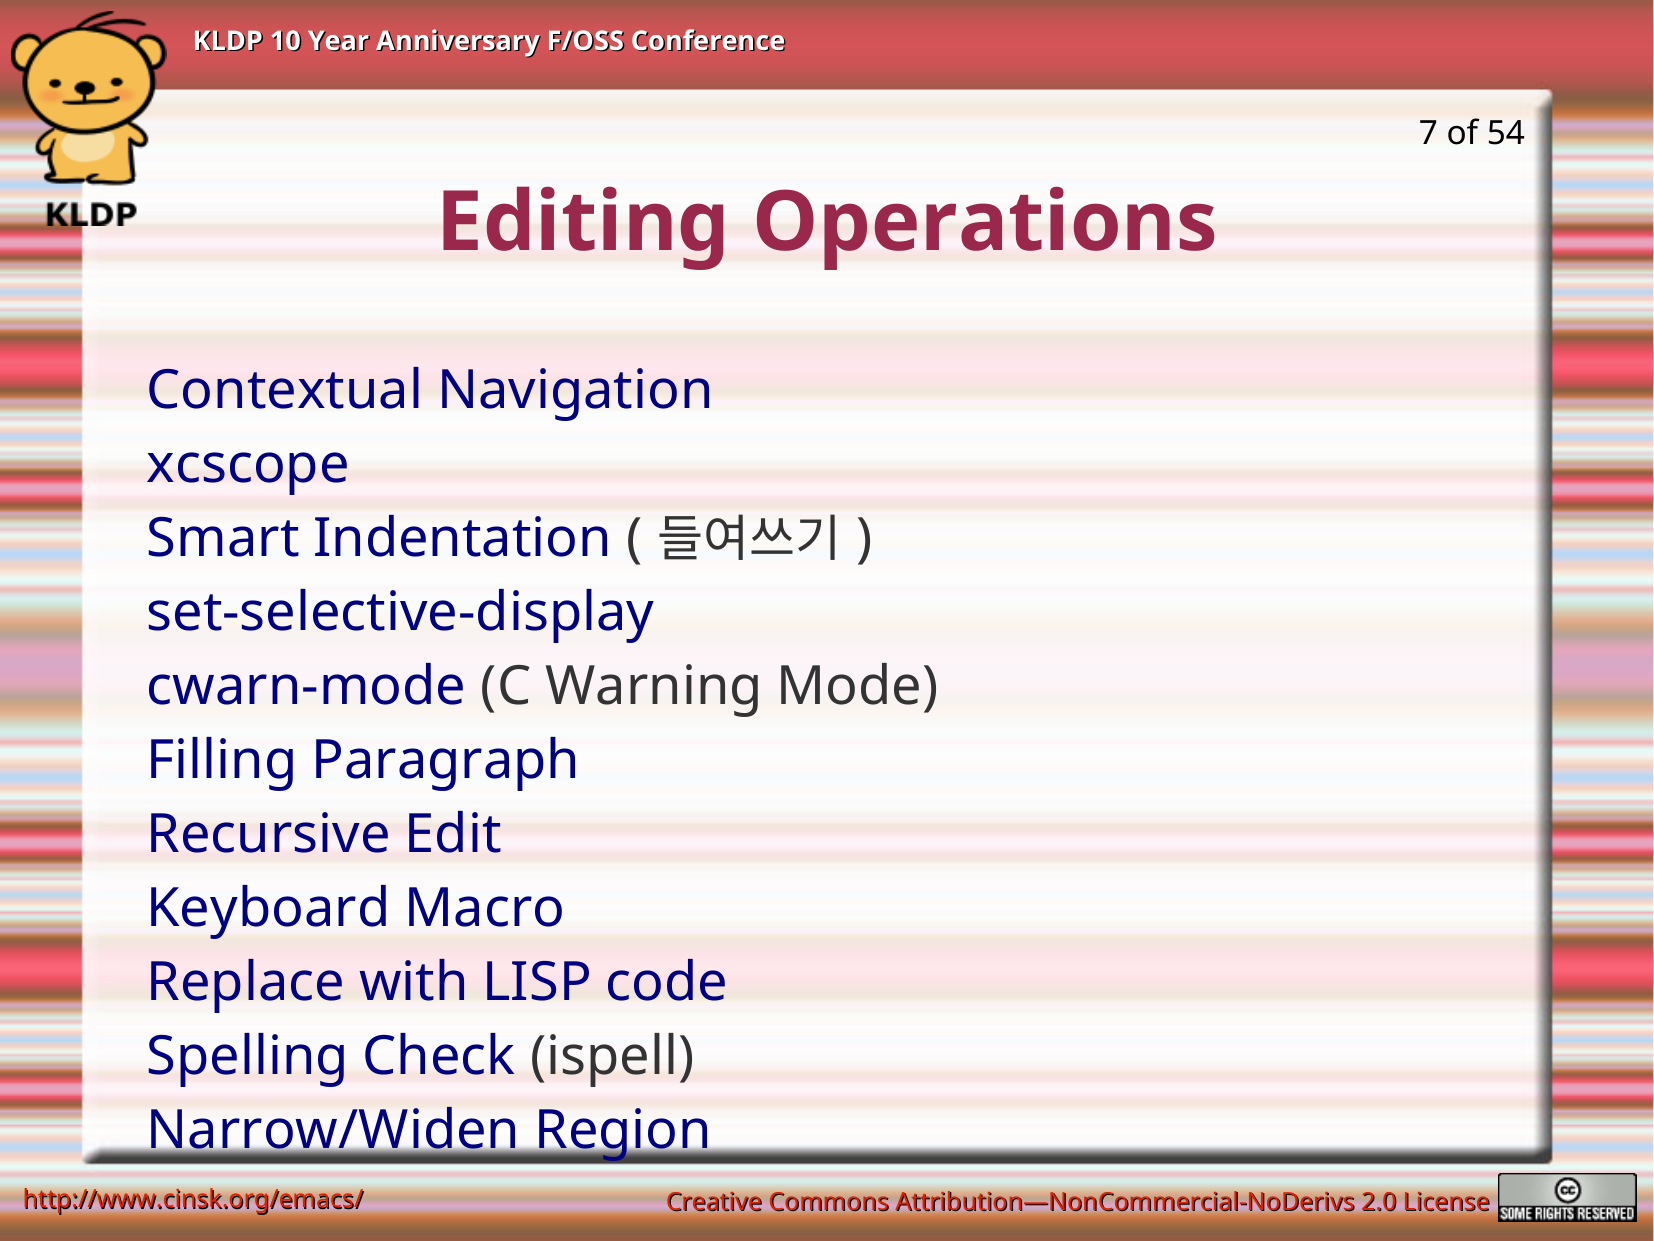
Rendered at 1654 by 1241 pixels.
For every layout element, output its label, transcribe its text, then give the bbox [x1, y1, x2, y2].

picture [0, 0, 1654, 1241]
list Contextual Navigation xcscope Smart Indentation (들여쓰기) set-selective-display cwarn-mode (C Warning Mode) Filling Paragraph Recursive Edit Keyboard Macro Replace with LISP code Spelling Check (ispell) Narrow/Widen Region [134, 350, 1516, 1133]
title Editing Operations [121, 114, 1534, 322]
